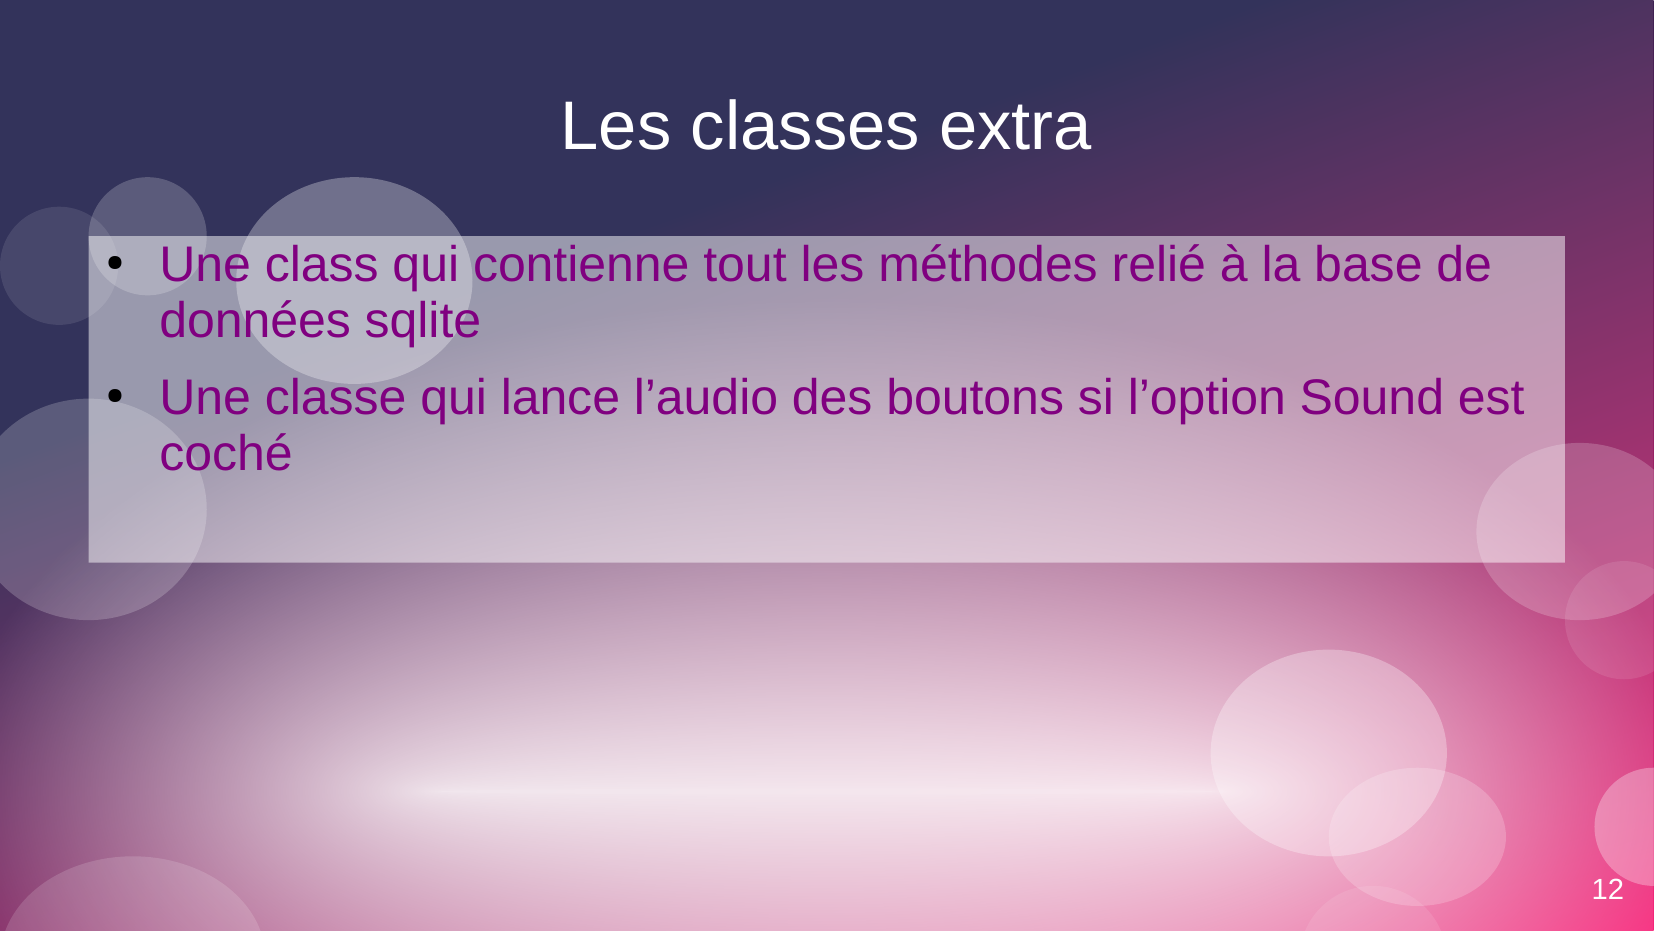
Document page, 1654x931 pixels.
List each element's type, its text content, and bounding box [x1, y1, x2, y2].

list Une class qui contienne tout les méthodes relié à la base de données sqlite Une classe qui lance l’audio des boutons si l’option Sound est coché [88, 236, 1565, 563]
title Les classes extra [88, 44, 1565, 207]
